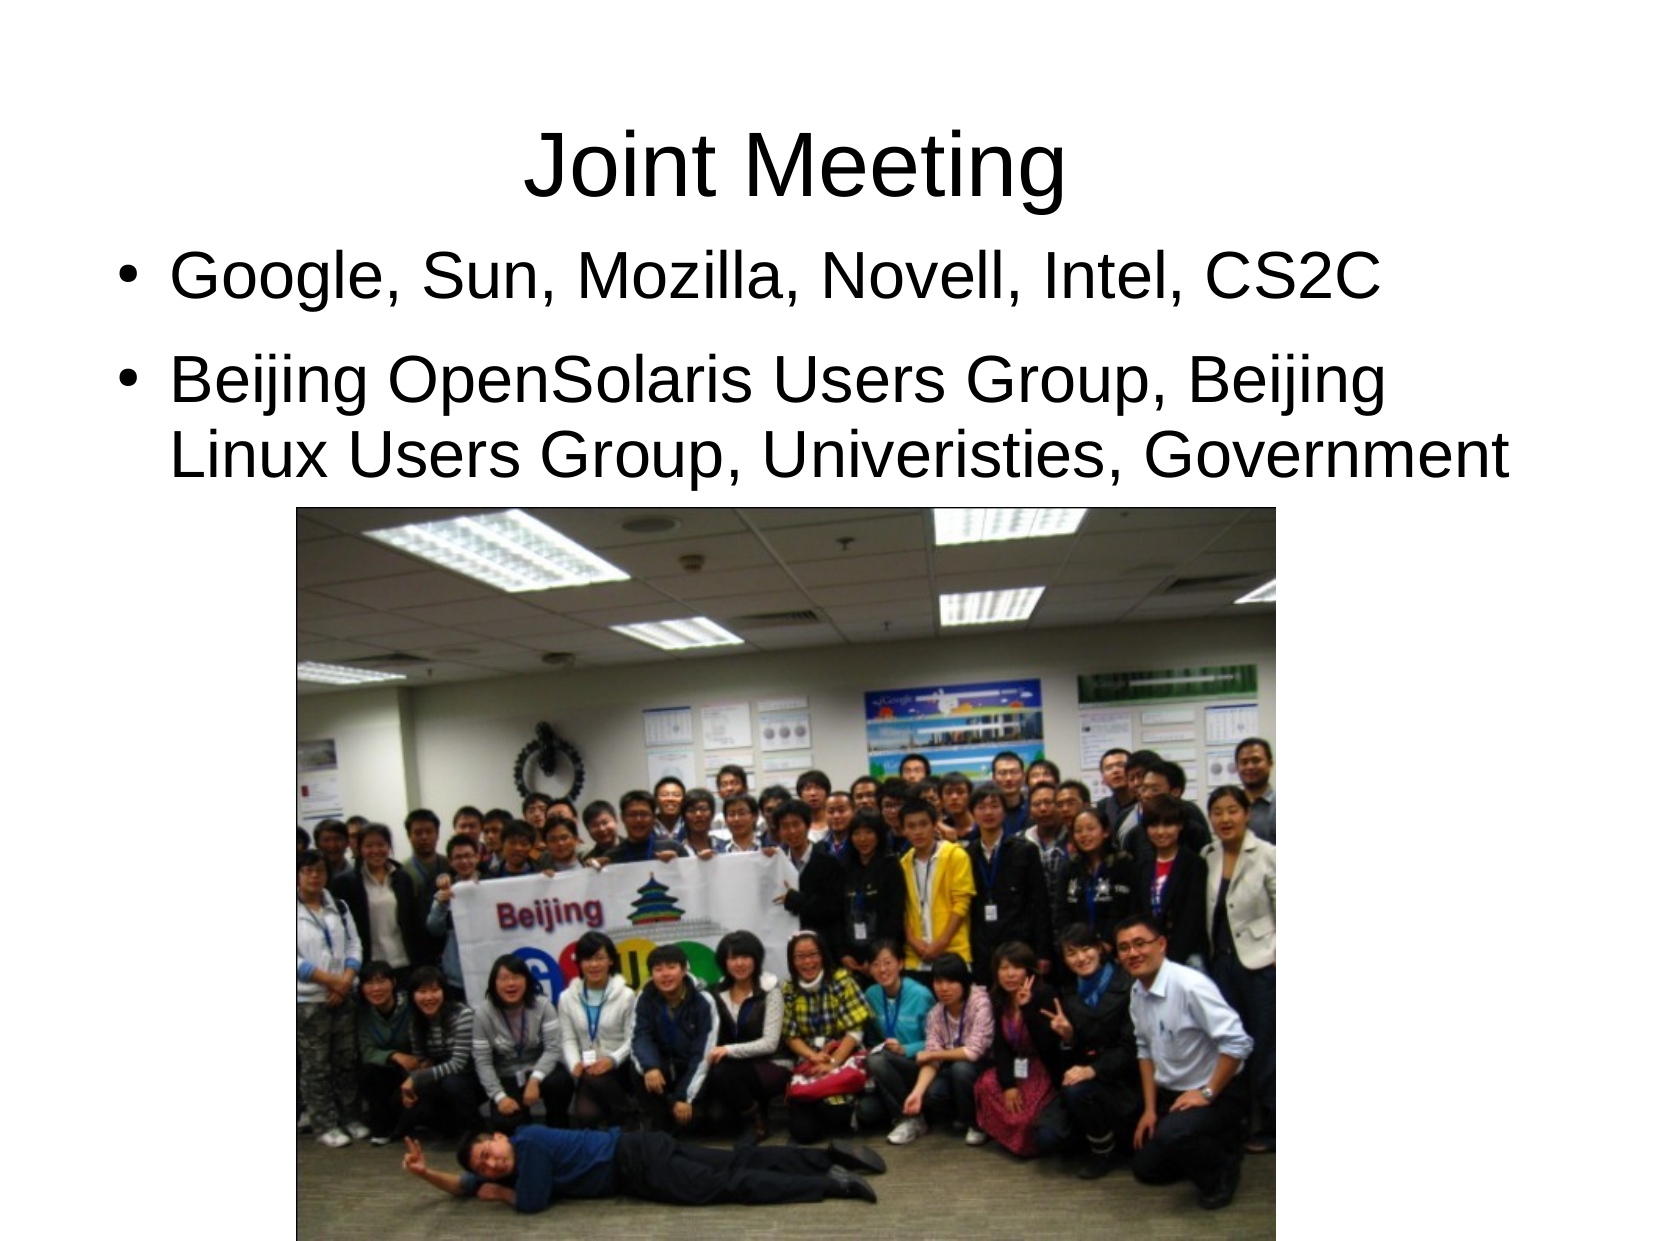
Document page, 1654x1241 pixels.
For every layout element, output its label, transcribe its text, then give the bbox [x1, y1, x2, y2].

list Google, Sun, Mozilla, Novell, Intel, CS2C Beijing OpenSolaris Users Group, Beijing Linux Users Group, Univeristies, Government [98, 237, 1555, 1137]
title Joint Meeting [60, 113, 1533, 217]
picture [296, 507, 1276, 1241]
